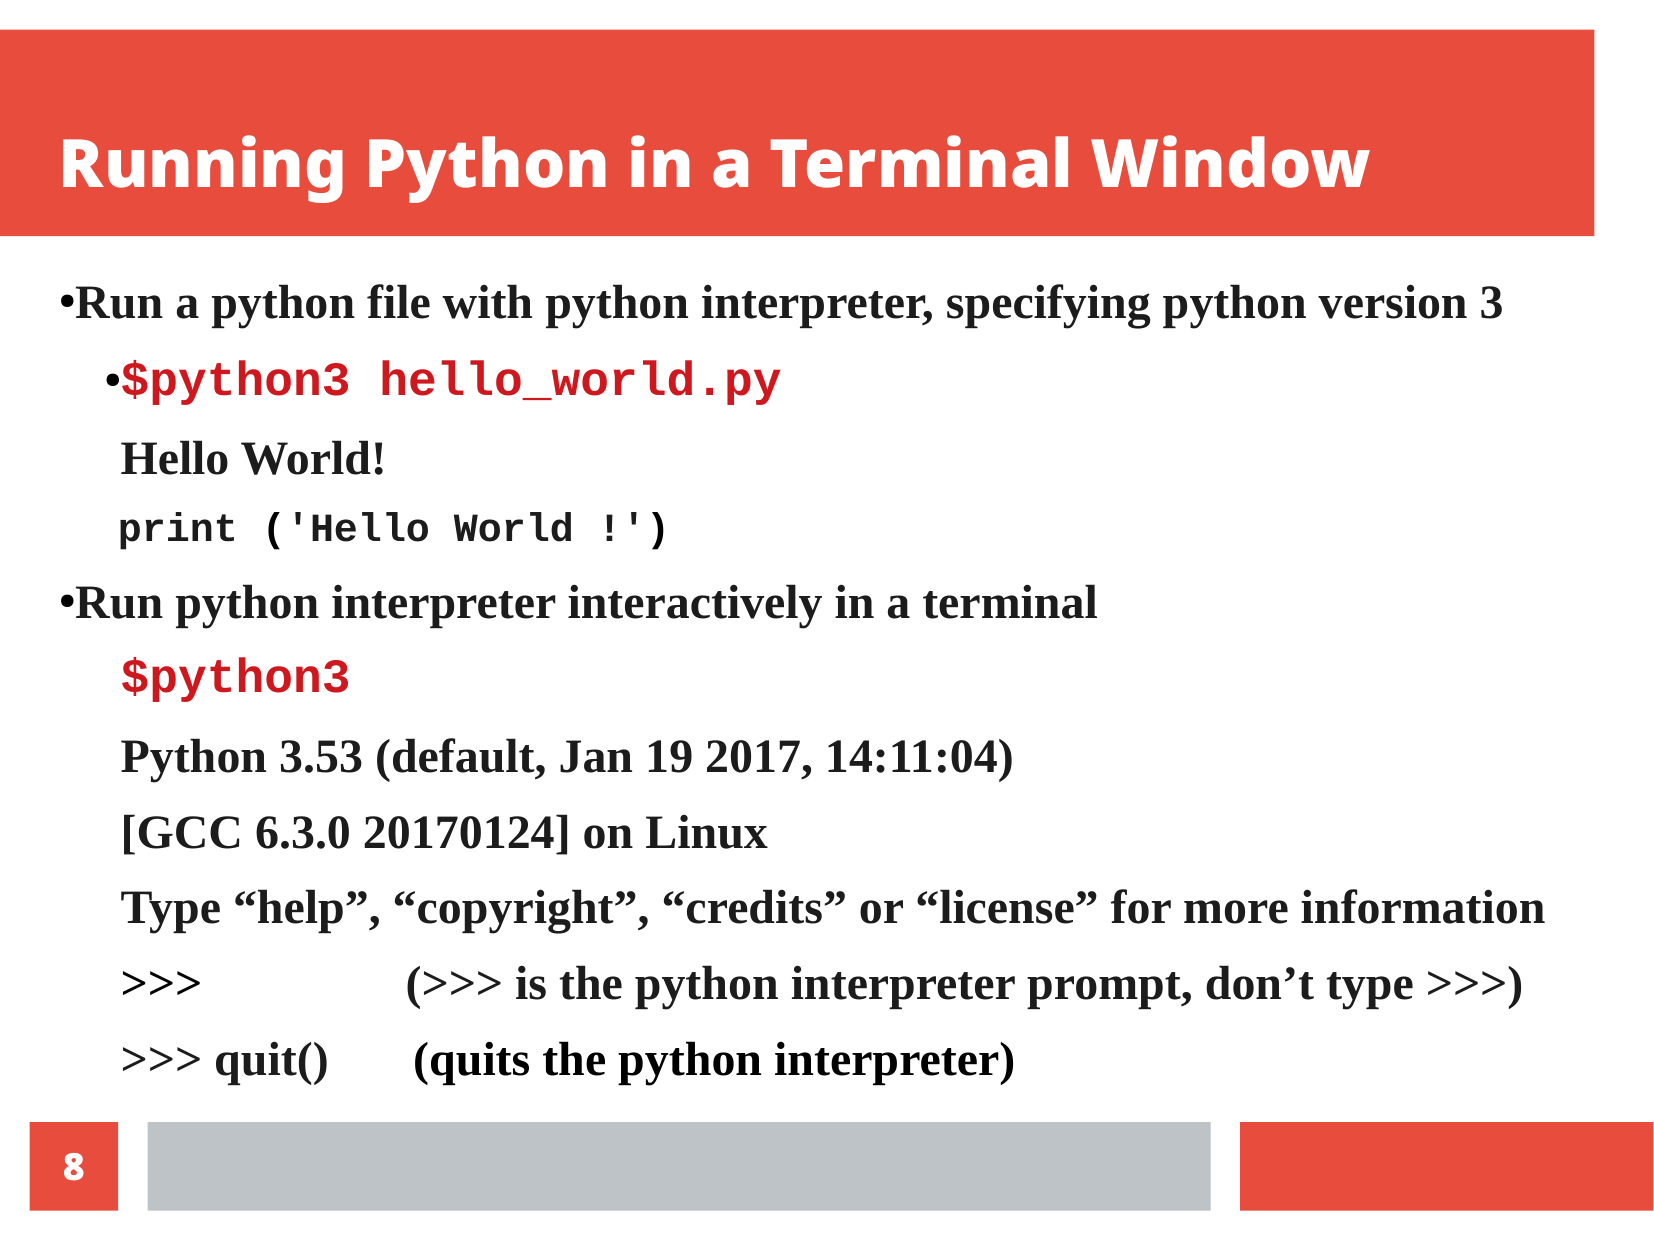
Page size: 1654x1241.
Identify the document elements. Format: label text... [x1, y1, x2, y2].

title Running Python in a Terminal Window [59, 59, 1595, 207]
list Run a python file with python interpreter, specifying python version 3 $python3 hello_world.py Hello World! print ('Hello World !') Run python interpreter interactively in a terminal $python3 Python 3.53 (default, Jan 19 2017, 14:11:04) [GCC 6.3.0 20170124] on Linux Type “help”, “copyright”, “credits” or “license” for more information >>> (>>> is the python interpreter prompt, don’t type >>>) >>> quit() (quits the python interpreter) [59, 276, 1565, 1105]
